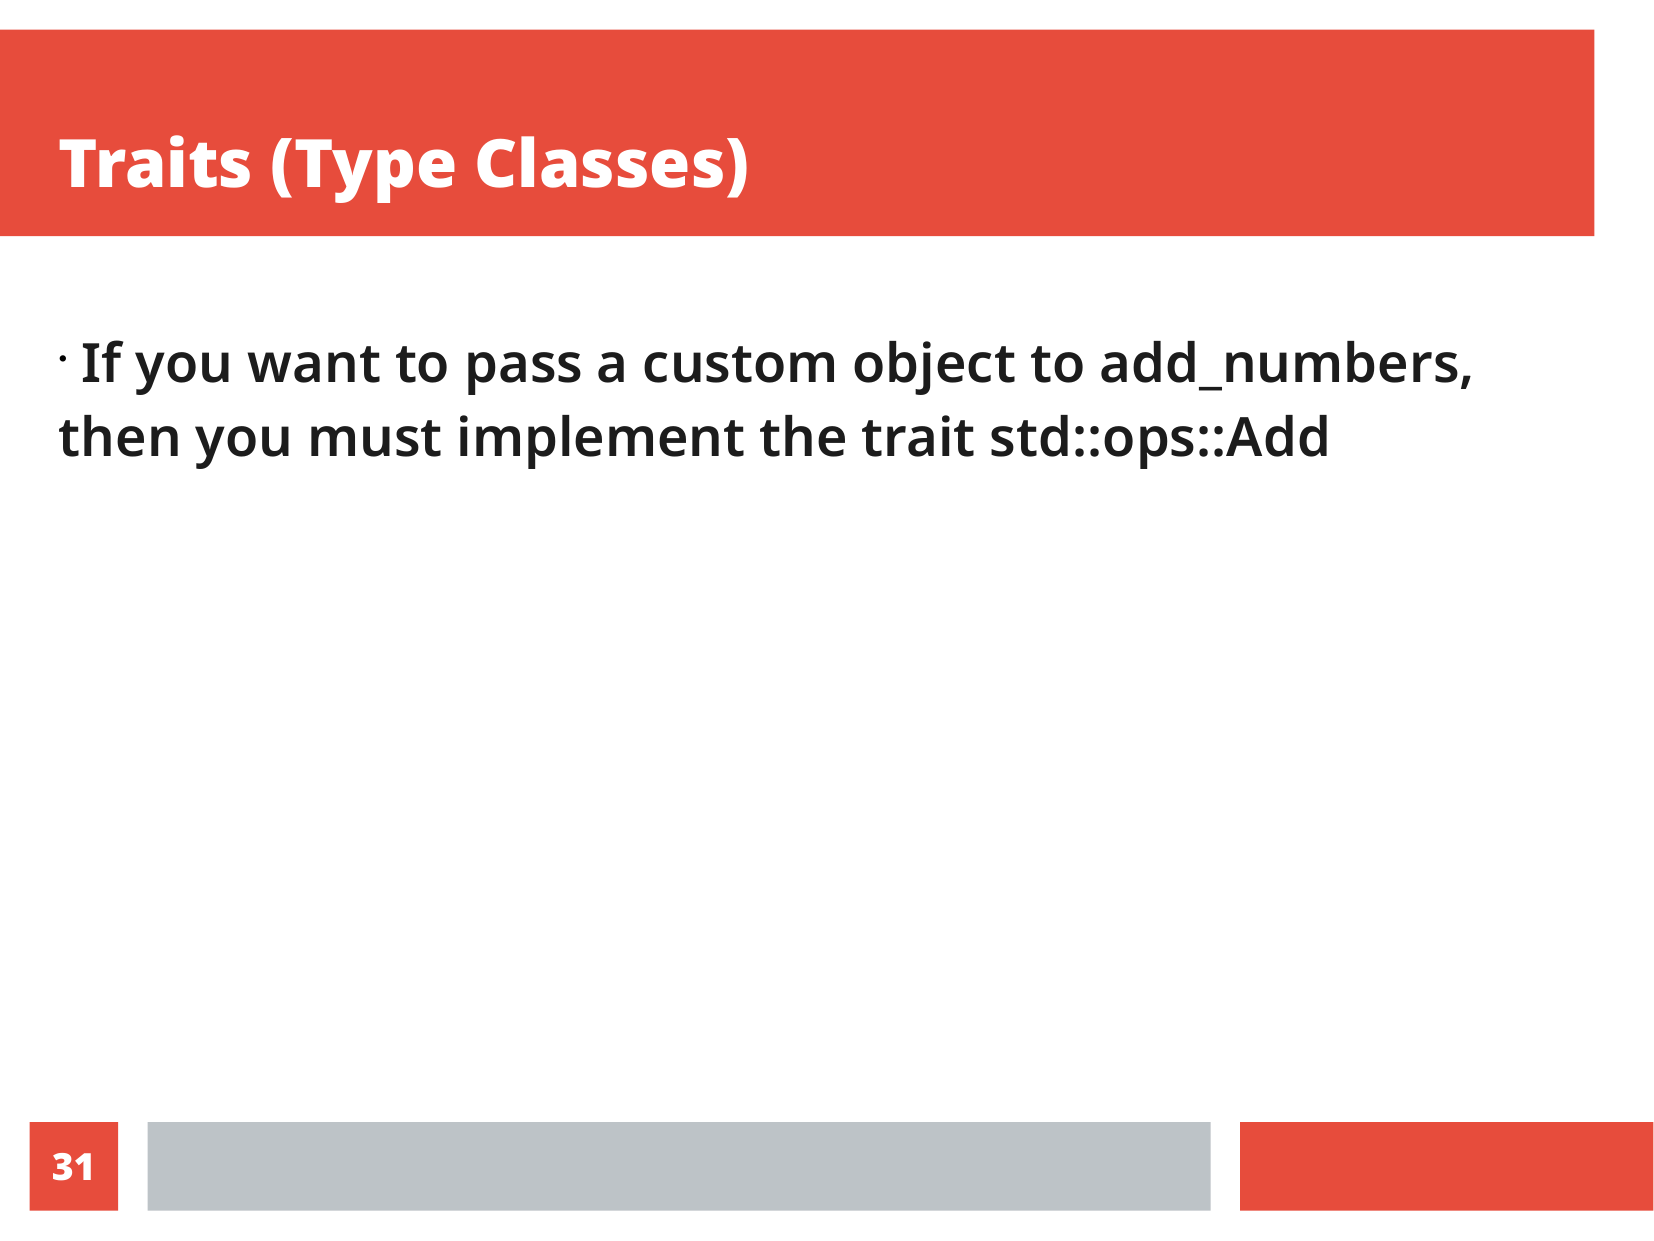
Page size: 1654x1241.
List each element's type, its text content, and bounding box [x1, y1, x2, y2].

title Traits (Type Classes) [59, 59, 1595, 207]
list If you want to pass a custom object to add_numbers, then you must implement the trait std::ops::Add [59, 324, 1565, 1093]
